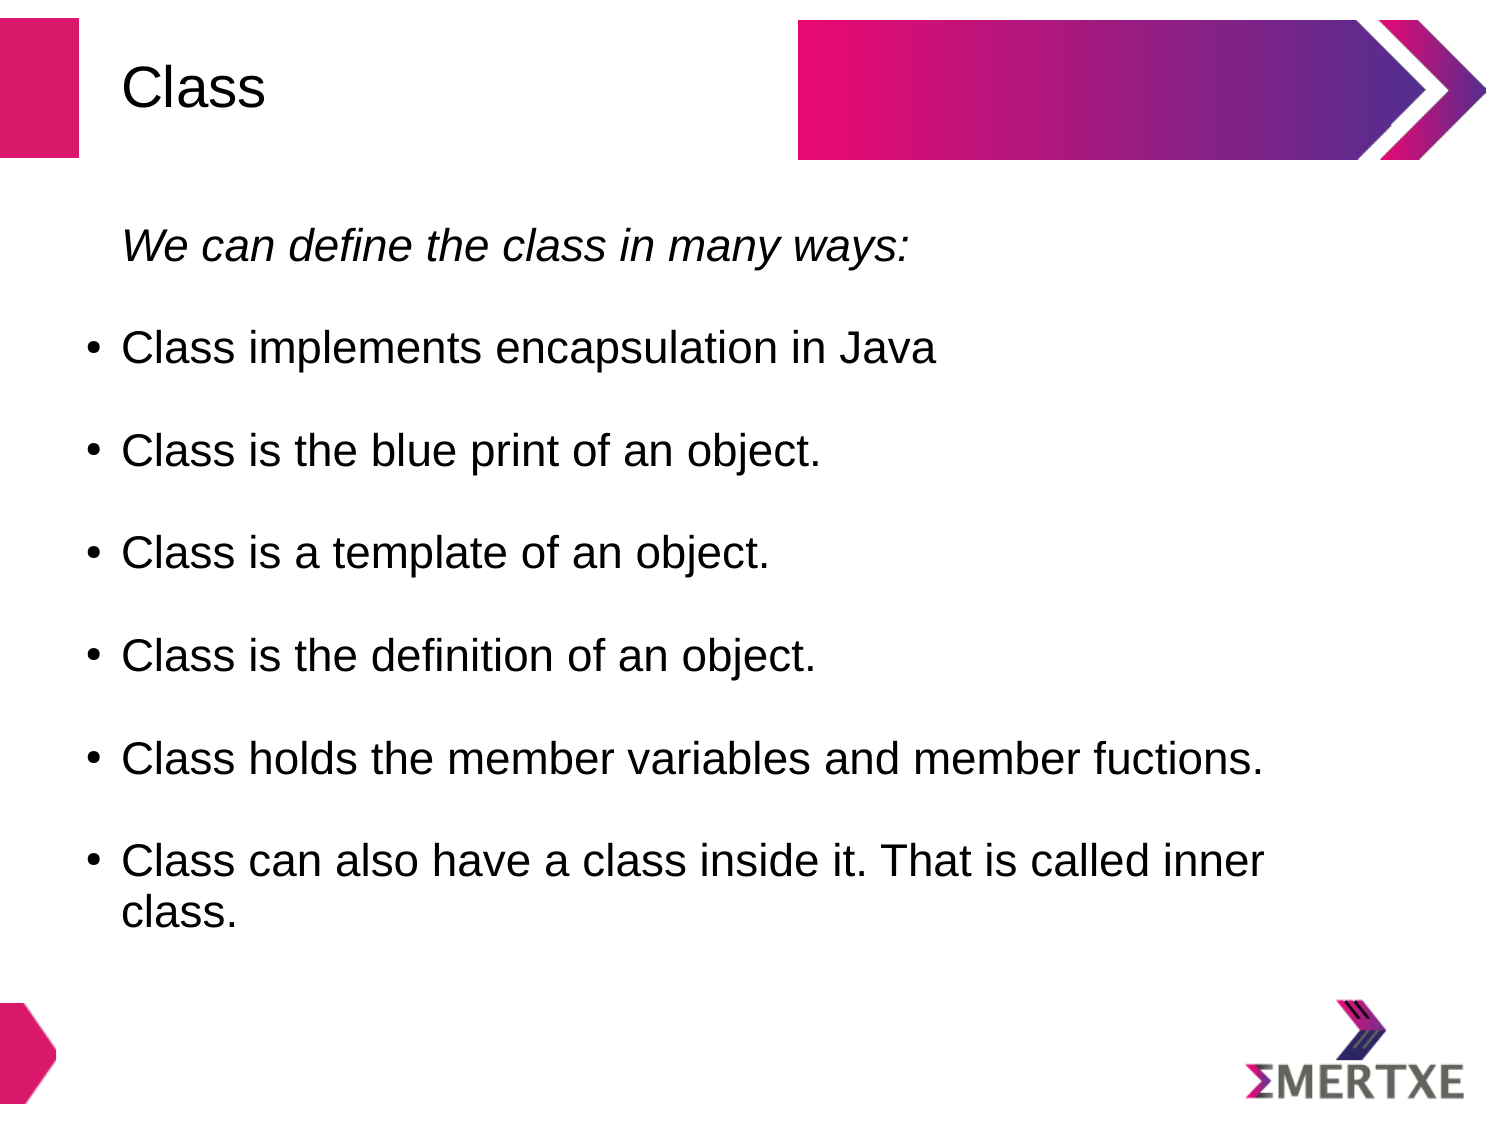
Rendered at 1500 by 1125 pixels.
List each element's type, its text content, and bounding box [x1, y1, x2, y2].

picture [1245, 996, 1465, 1099]
text_box Class [106, 47, 768, 128]
text_box We can define the class in many ways: Class implements encapsulation in Java Class is the blue print of an object. Class is a template of an object. Class is the definition of an object. Class holds the member variables and member fuctions. Class can also have a class inside it. That is called inner class. [70, 212, 1359, 1030]
picture [798, 20, 1486, 160]
